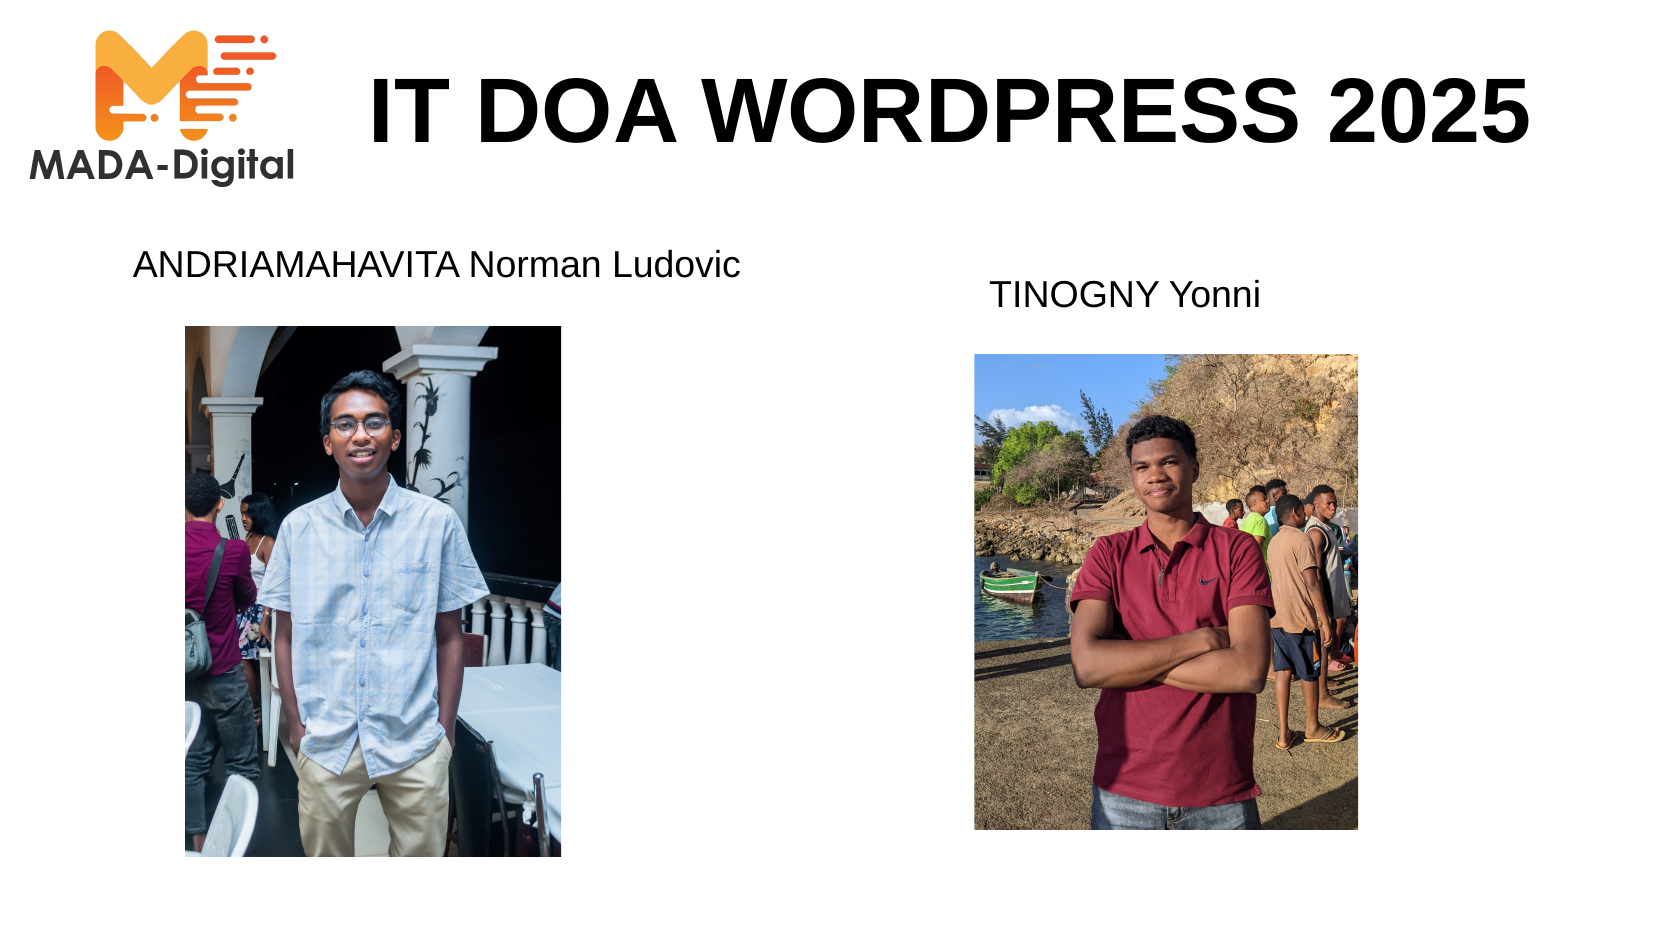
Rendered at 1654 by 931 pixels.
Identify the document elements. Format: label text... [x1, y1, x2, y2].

picture [29, 18, 296, 188]
text_box TINOGNY Yonni [974, 265, 1329, 355]
title IT DOA WORDPRESS 2025 [296, 32, 1654, 188]
picture [185, 326, 562, 857]
text_box ANDRIAMAHAVITA Norman Ludovic [118, 236, 768, 325]
picture [974, 354, 1359, 830]
